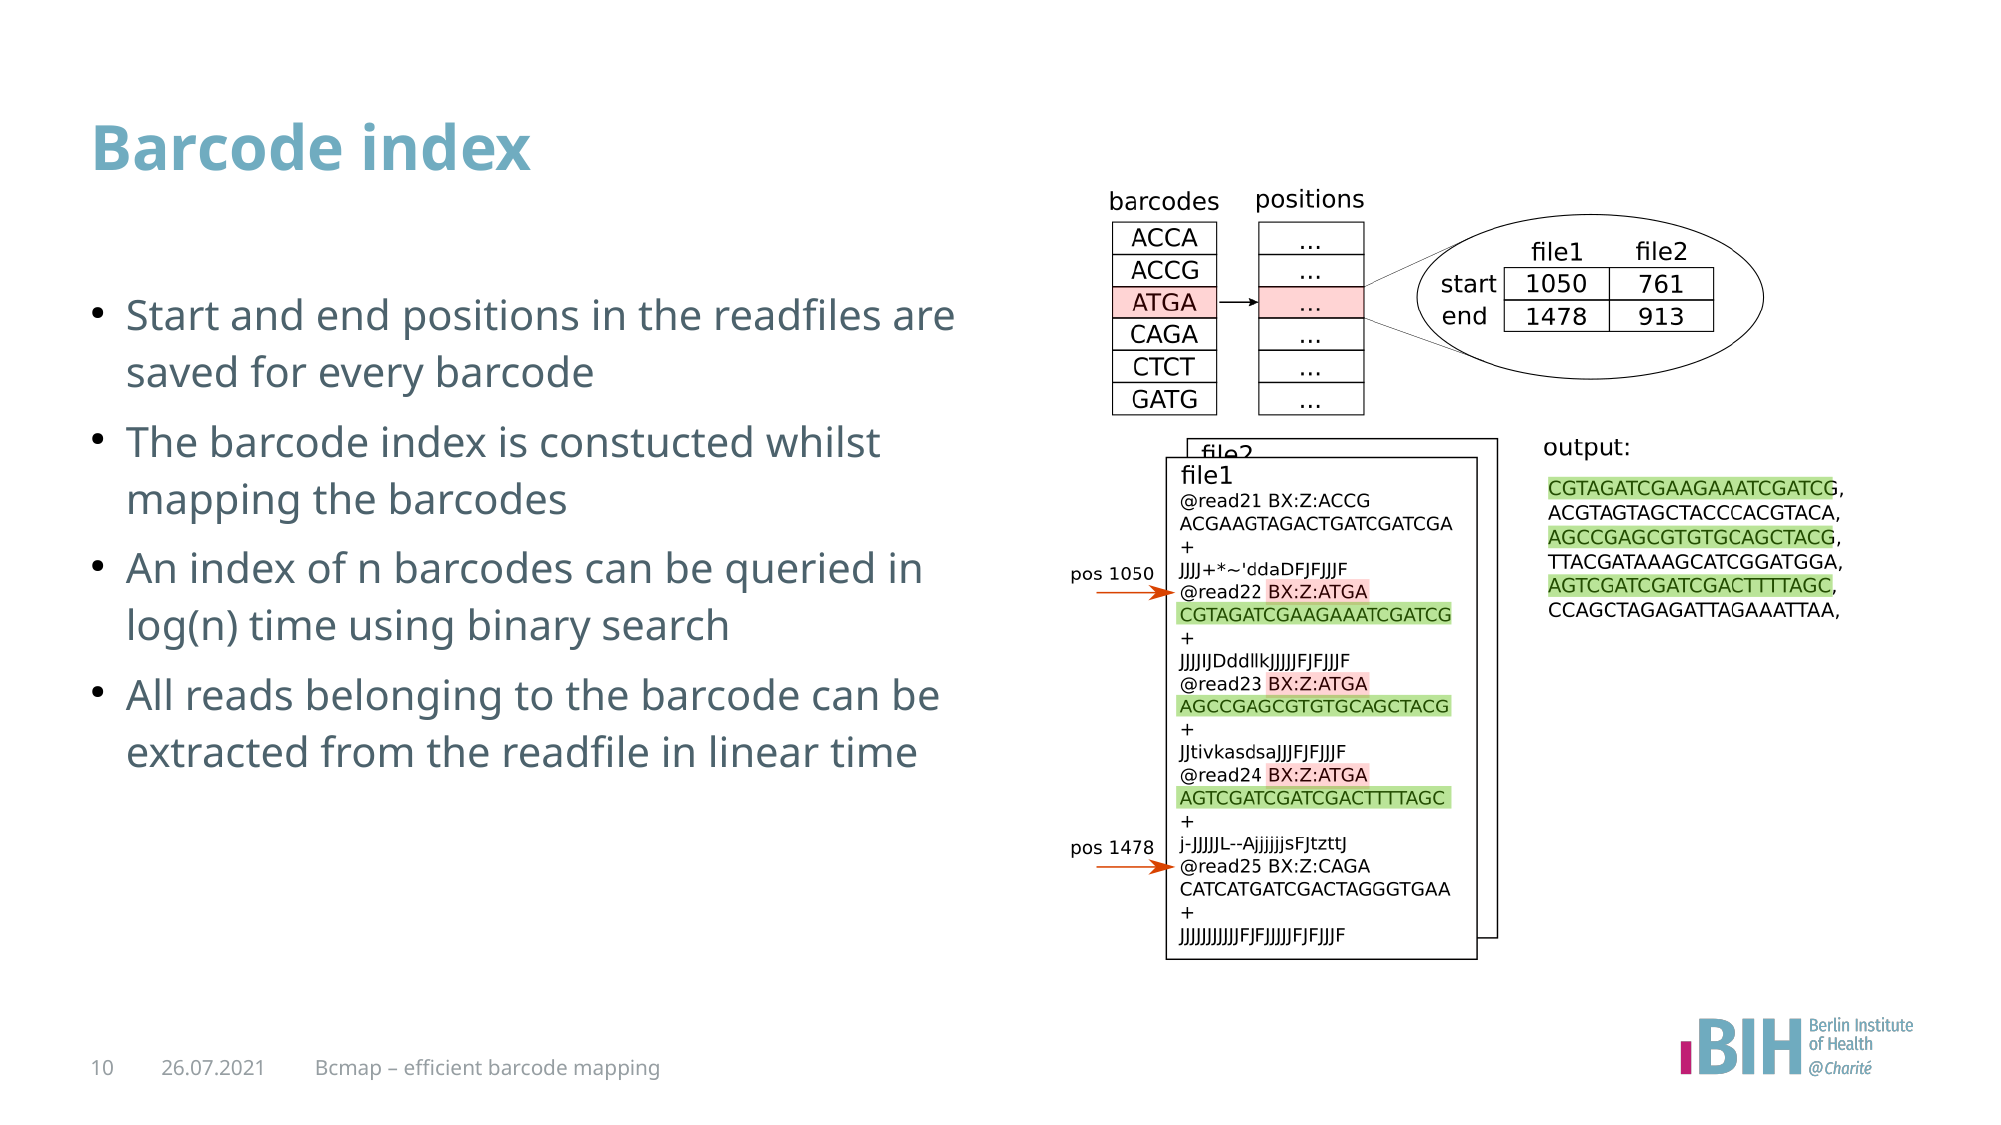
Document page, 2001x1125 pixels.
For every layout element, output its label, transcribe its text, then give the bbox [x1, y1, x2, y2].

title Barcode index [90, 78, 1721, 220]
footer Bcmap – efficient barcode mapping [314, 1046, 1024, 1083]
slide_number 26.07.2021 [161, 1046, 292, 1083]
slide_number <Foliennummer> [90, 1046, 138, 1083]
picture [1660, 986, 1933, 1107]
list Start and end positions in the readfiles are saved for every barcode The barcode index is constucted whilst mapping the barcodes An index of n barcodes can be queried in log(n) time using binary search All reads belonging to the barcode can be extracted from the readfile in linear time [90, 278, 1016, 976]
picture [1015, 179, 1852, 969]
